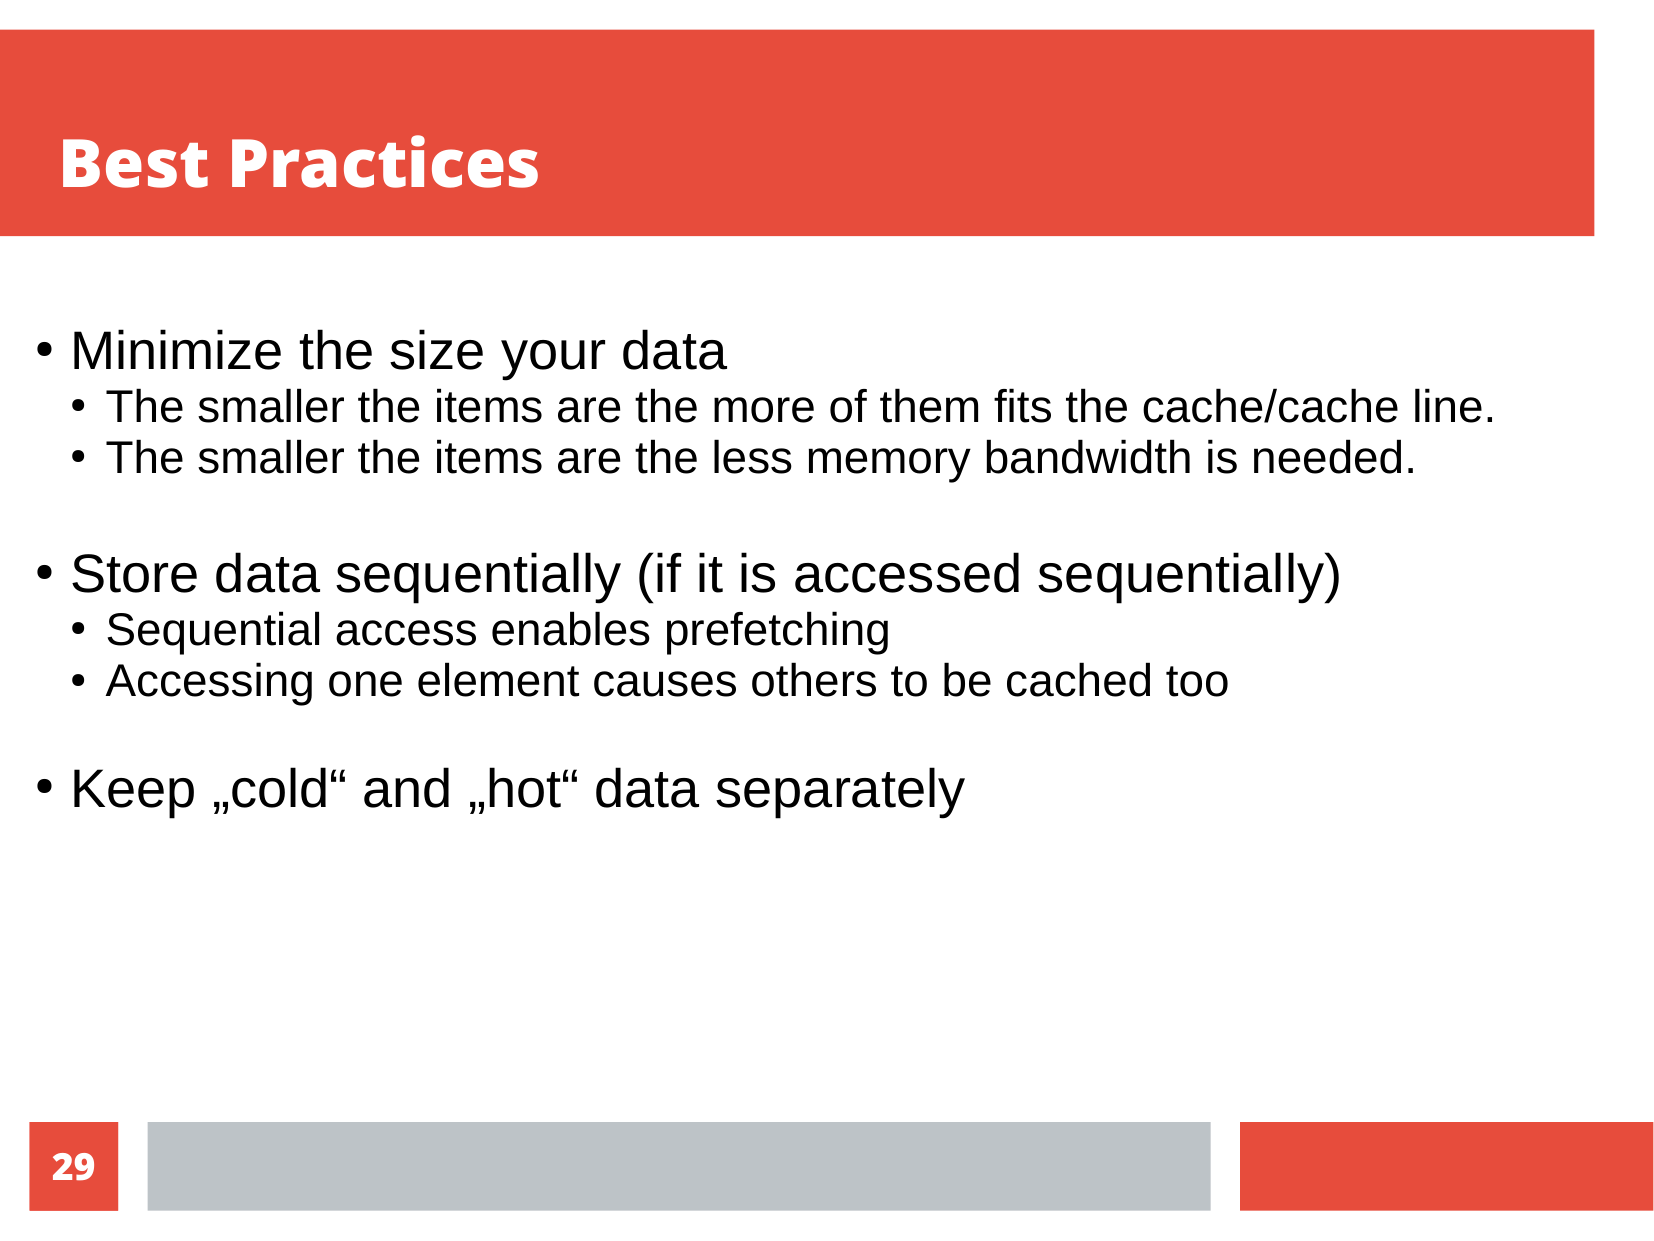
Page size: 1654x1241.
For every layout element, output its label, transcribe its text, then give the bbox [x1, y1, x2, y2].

title Best Practices [59, 59, 1595, 207]
text_box Minimize the size your data The smaller the items are the more of them fits the cache/cache line. The smaller the items are the less memory bandwidth is needed. Store data sequentially (if it is accessed sequentially) Sequential access enables prefetching Accessing one element causes others to be cached too Keep „cold“ and „hot“ data separately [34, 320, 1559, 746]
